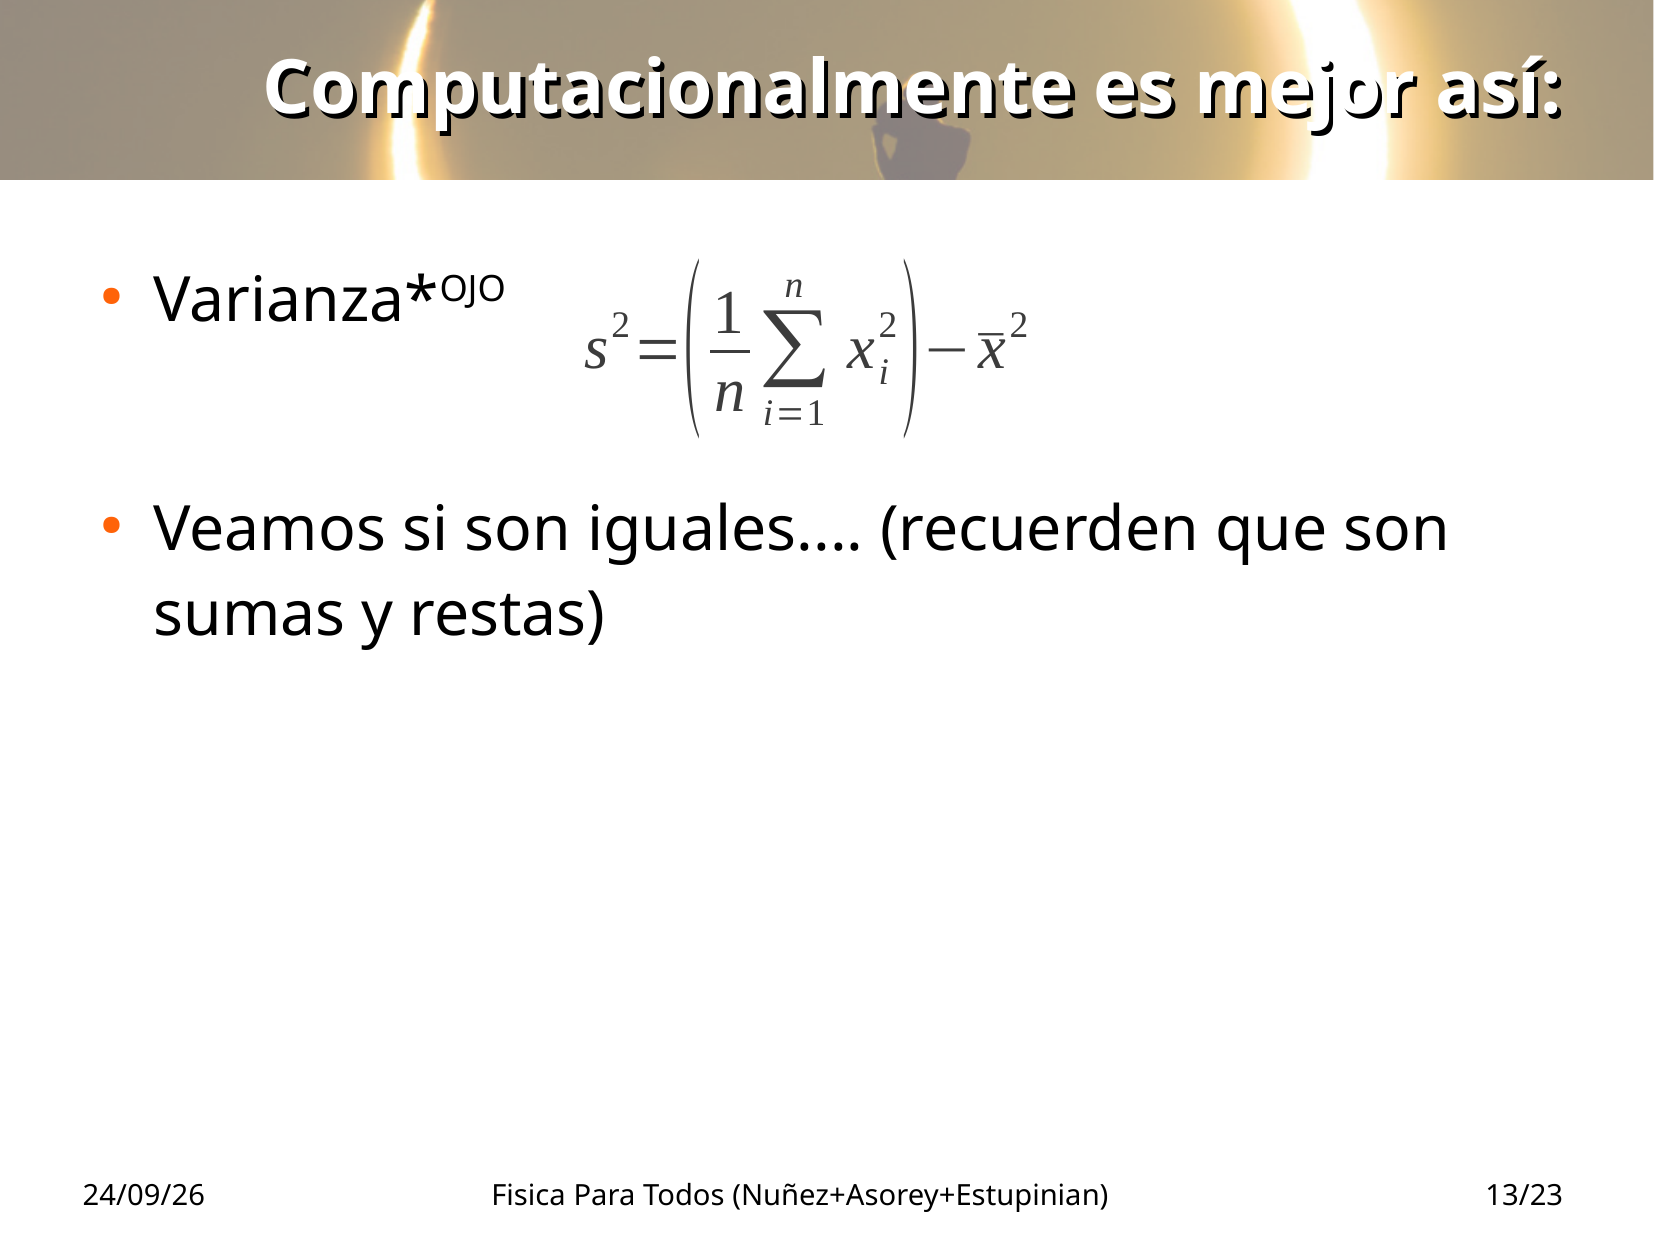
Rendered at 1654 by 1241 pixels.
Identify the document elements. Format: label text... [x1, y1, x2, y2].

list Varianza*OJO Veamos si son iguales.... (recuerden que son sumas y restas) [82, 255, 1571, 1156]
picture [0, 0, 1654, 180]
chart [575, 255, 1036, 442]
title Computacionalmente es mejor así: [75, 19, 1564, 151]
